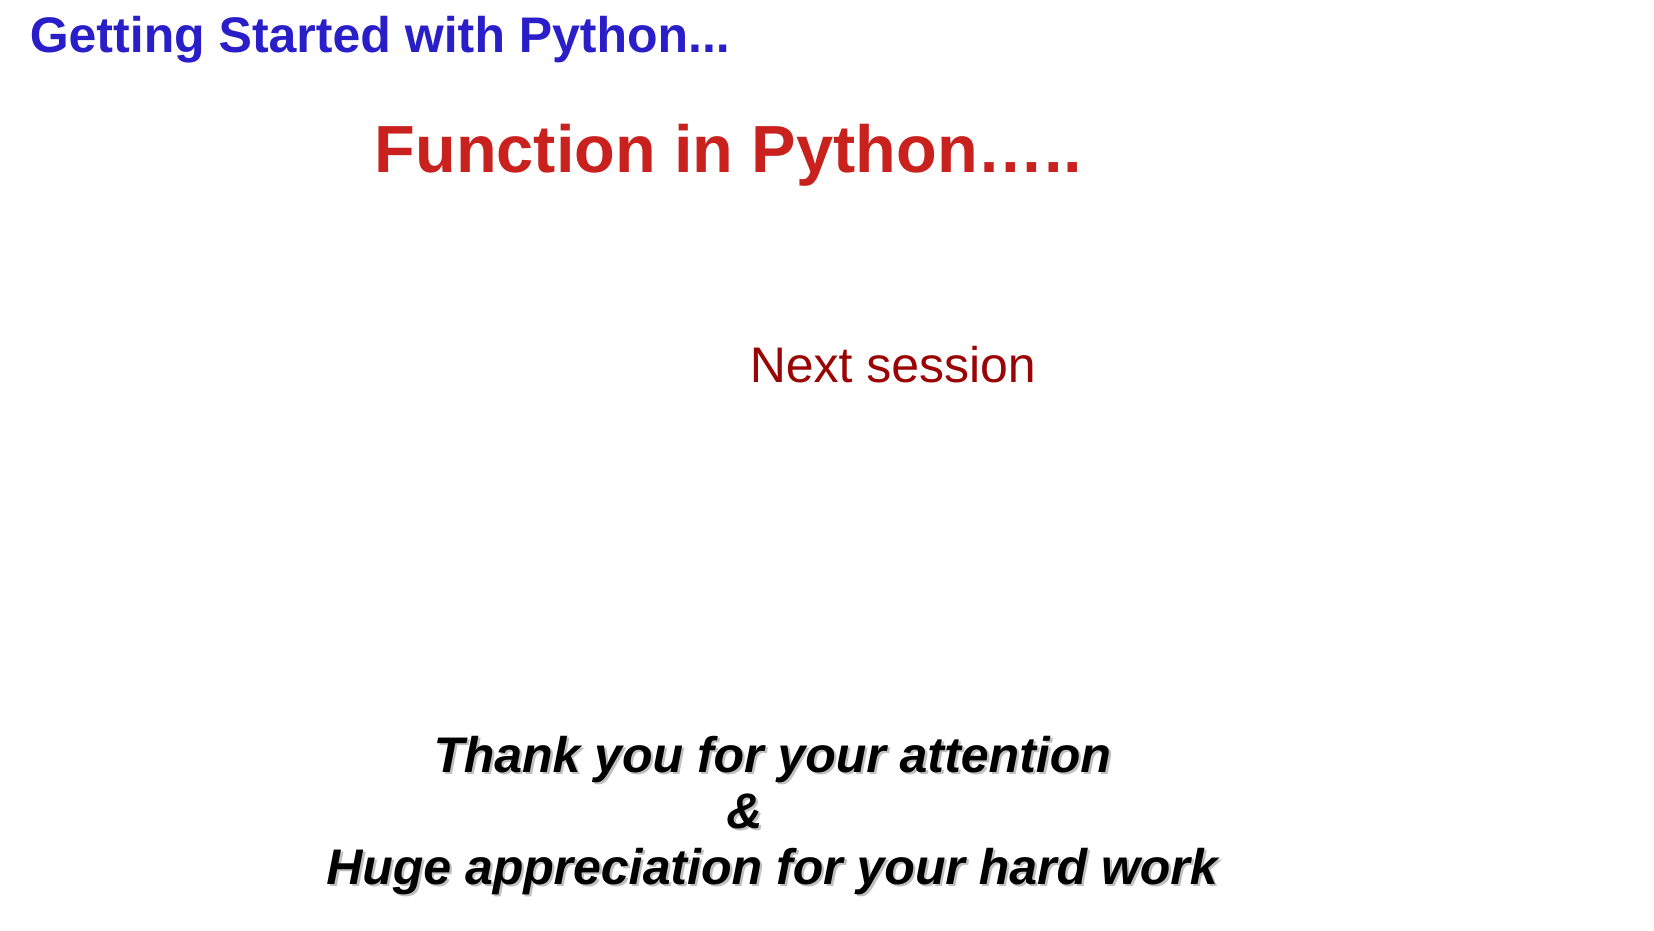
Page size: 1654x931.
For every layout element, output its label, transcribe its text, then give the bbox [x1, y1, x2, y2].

text_box Function in Python….. [360, 105, 1231, 196]
text_box Getting Started with Python... [15, 0, 751, 91]
text_box Next session [735, 330, 1654, 429]
text_box Thank you for your attention & Huge appreciation for your hard work [270, 720, 1276, 903]
